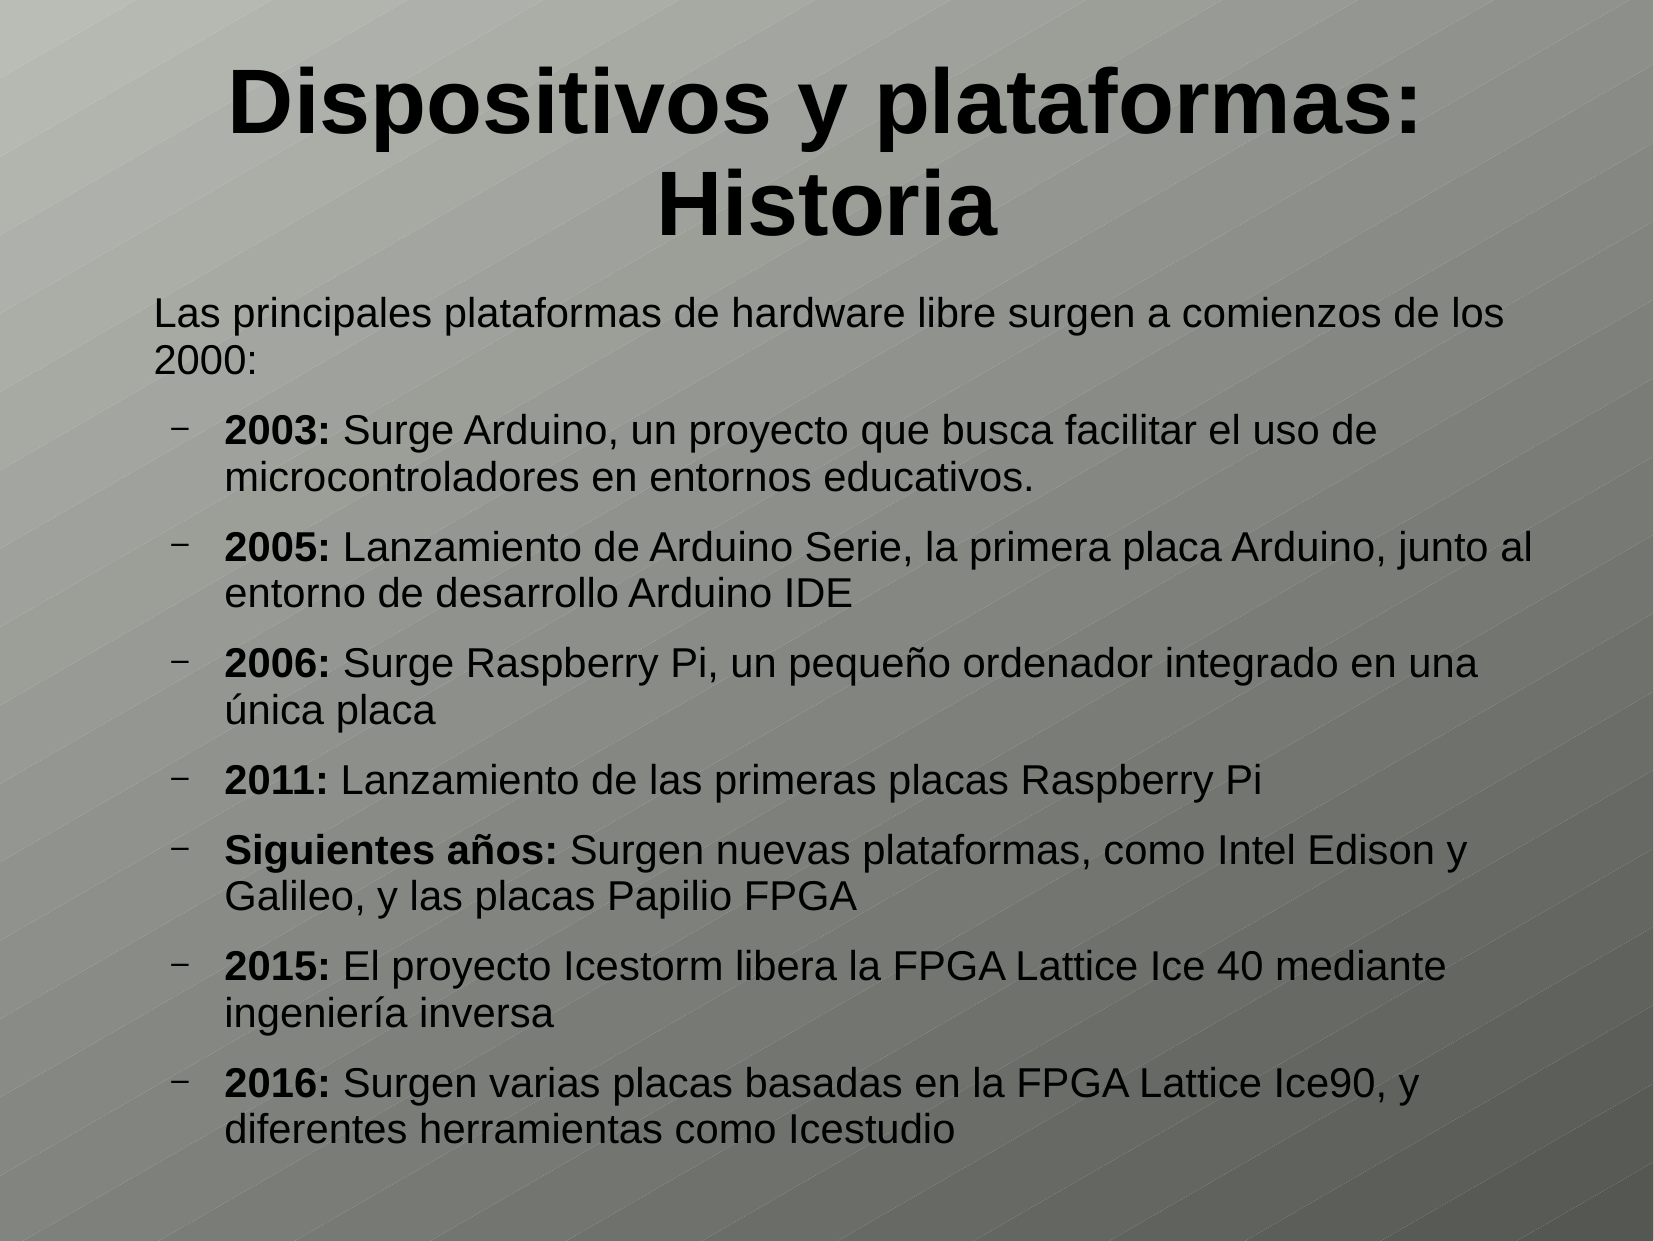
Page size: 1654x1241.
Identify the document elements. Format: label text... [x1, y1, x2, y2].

list Las principales plataformas de hardware libre surgen a comienzos de los 2000: 2003: Surge Arduino, un proyecto que busca facilitar el uso de microcontroladores en entornos educativos. 2005: Lanzamiento de Arduino Serie, la primera placa Arduino, junto al entorno de desarrollo Arduino IDE 2006: Surge Raspberry Pi, un pequeño ordenador integrado en una única placa 2011: Lanzamiento de las primeras placas Raspberry Pi Siguientes años: Surgen nuevas plataformas, como Intel Edison y Galileo, y las placas Papilio FPGA 2015: El proyecto Icestorm libera la FPGA Lattice Ice 40 mediante ingeniería inversa 2016: Surgen varias placas basadas en la FPGA Lattice Ice90, y diferentes herramientas como Icestudio [82, 290, 1571, 1182]
title Dispositivos y plataformas: Historia [82, 49, 1571, 257]
